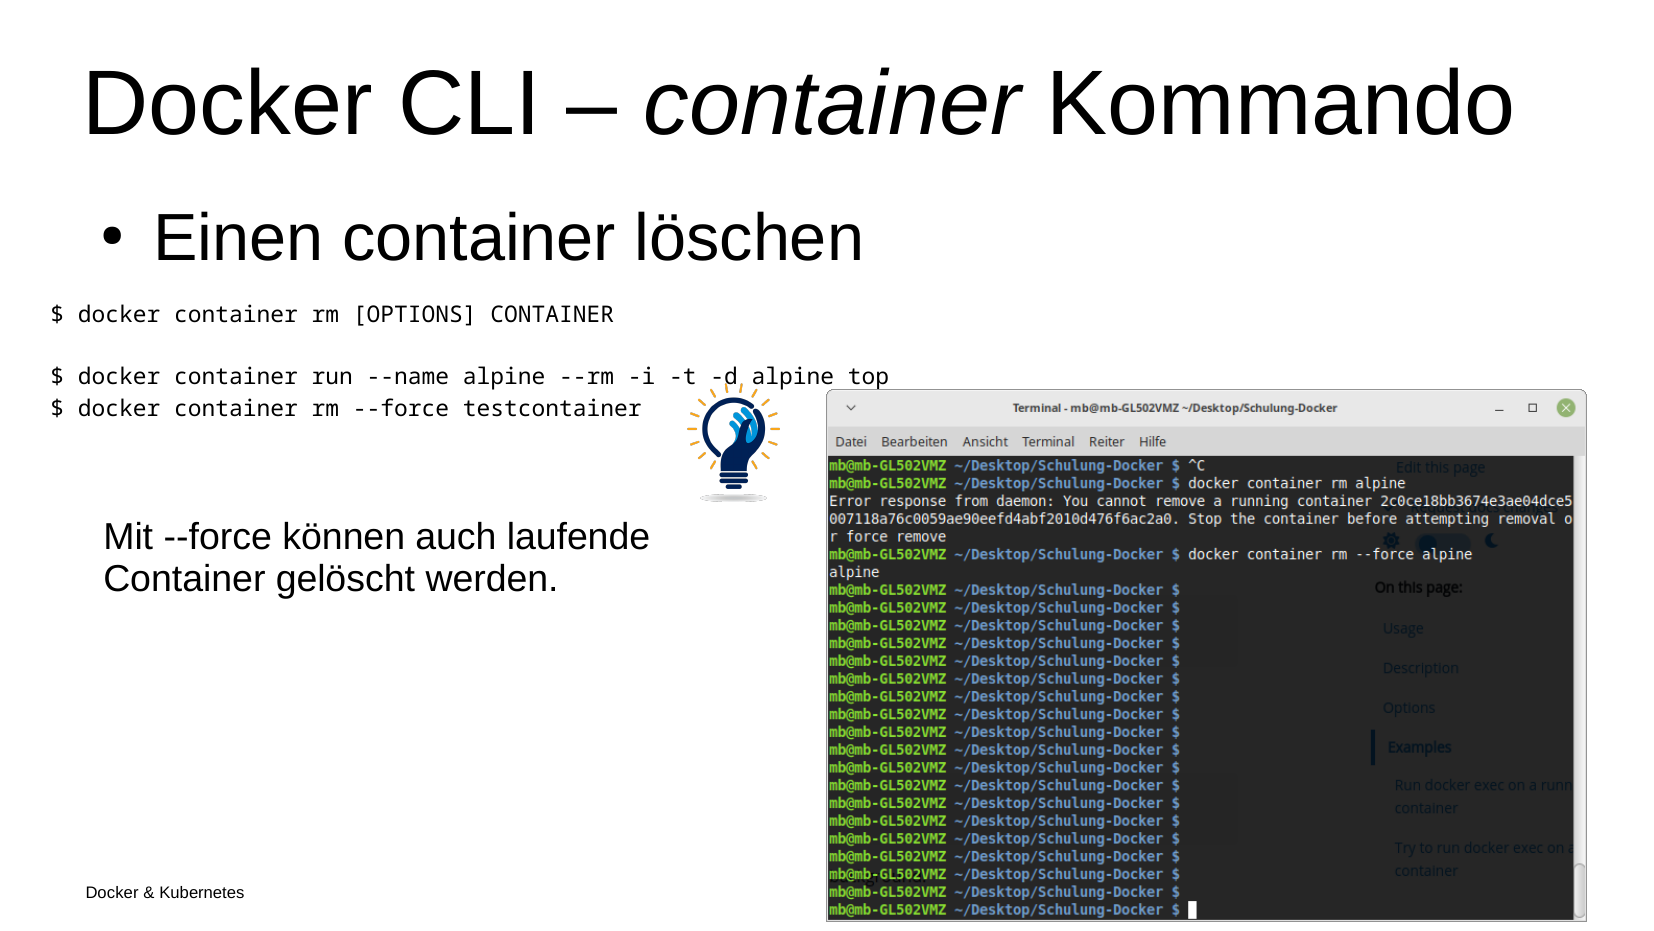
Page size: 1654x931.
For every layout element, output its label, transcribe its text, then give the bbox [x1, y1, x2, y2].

text_box Docker & Kubernetes Dr. Matthias Boldt [70, 875, 826, 910]
picture [826, 389, 1587, 922]
title Docker CLI – container Kommando [82, 25, 1571, 181]
text_box $ docker container rm [OPTIONS] CONTAINER $ docker container run --name alpine --rm -i -t -d alpine top $ docker container rm --force testcontainer [35, 290, 1382, 449]
picture [687, 449, 780, 502]
list Einen container löschen [82, 199, 1453, 378]
text_box Mit --force können auch laufende Container gelöscht werden. [88, 507, 780, 839]
